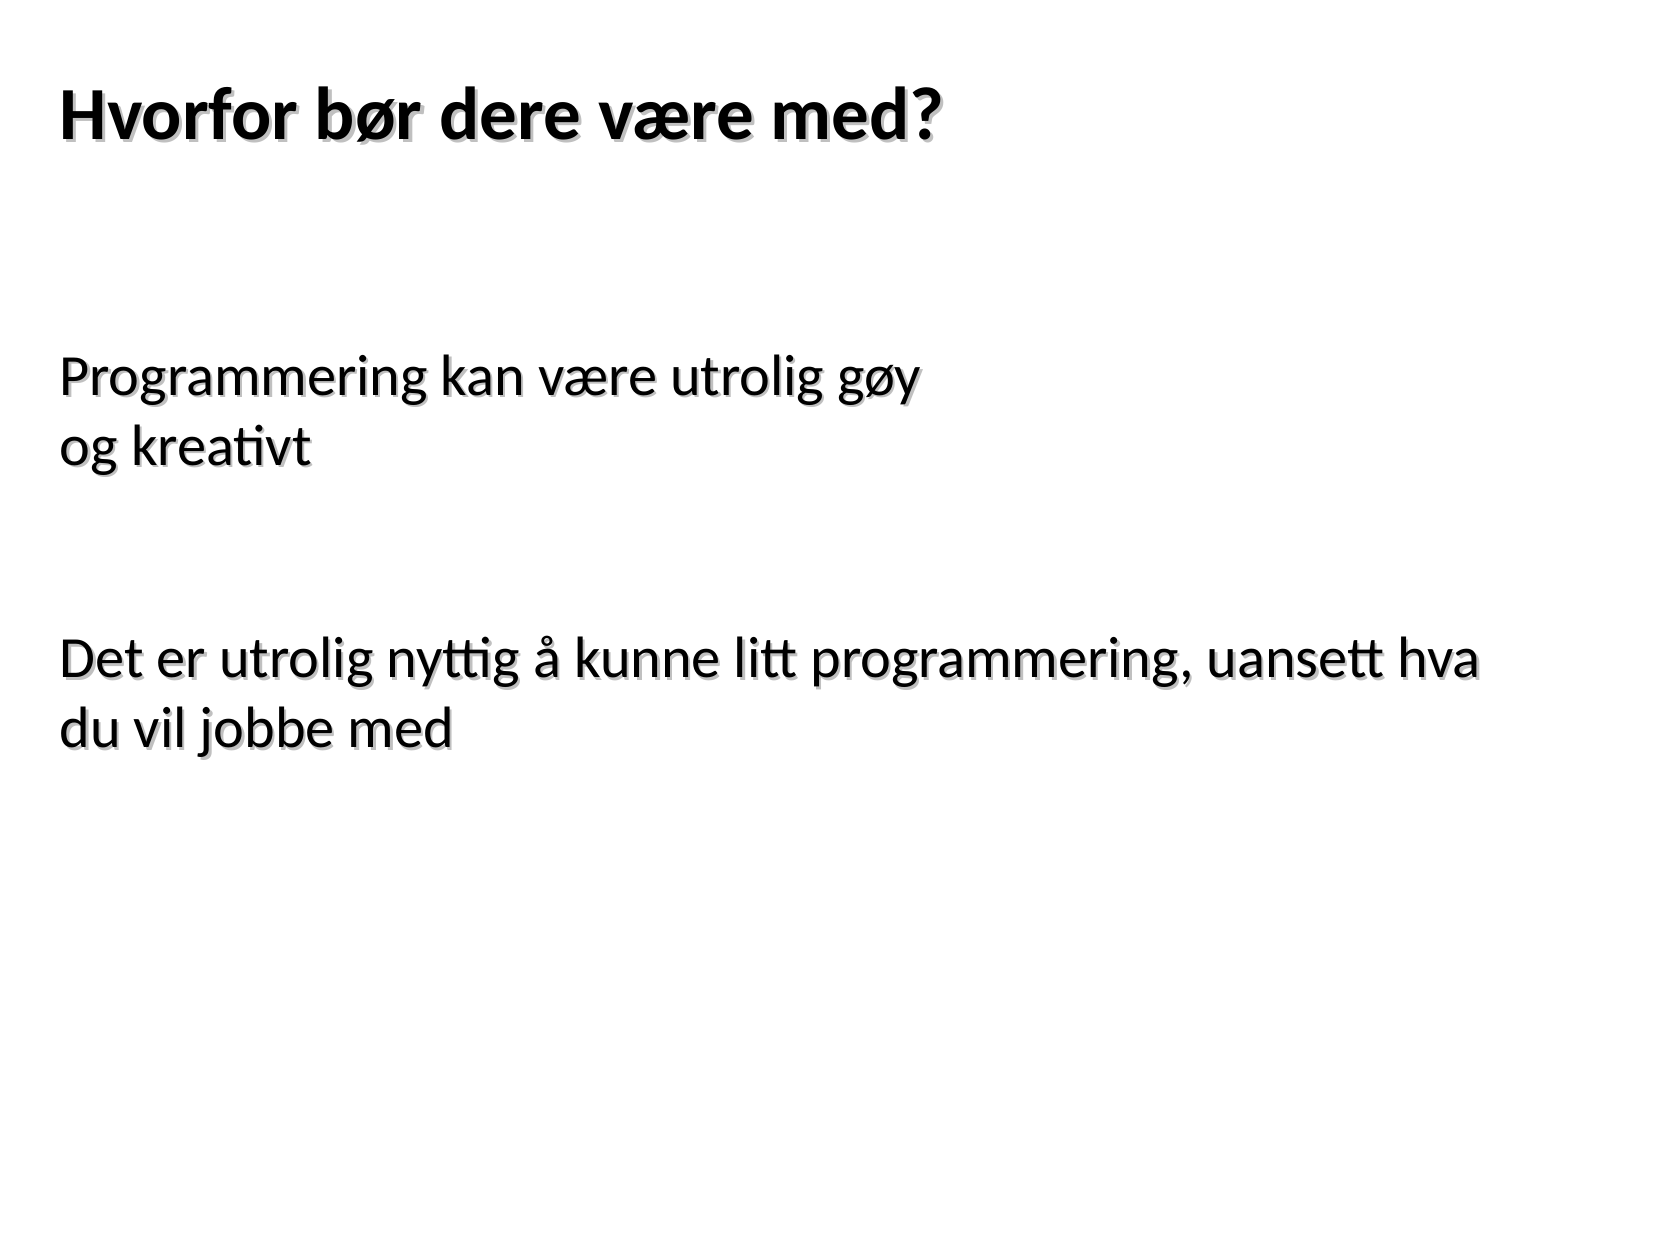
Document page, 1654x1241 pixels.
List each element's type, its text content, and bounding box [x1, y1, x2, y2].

text_box Det er utrolig nyttig å kunne litt programmering, uansett hva du vil jobbe med [45, 611, 1501, 840]
text_box Hvorfor bør dere være med? [44, 56, 1653, 285]
text_box Programmering kan være utrolig gøy og kreativt [45, 329, 1576, 558]
